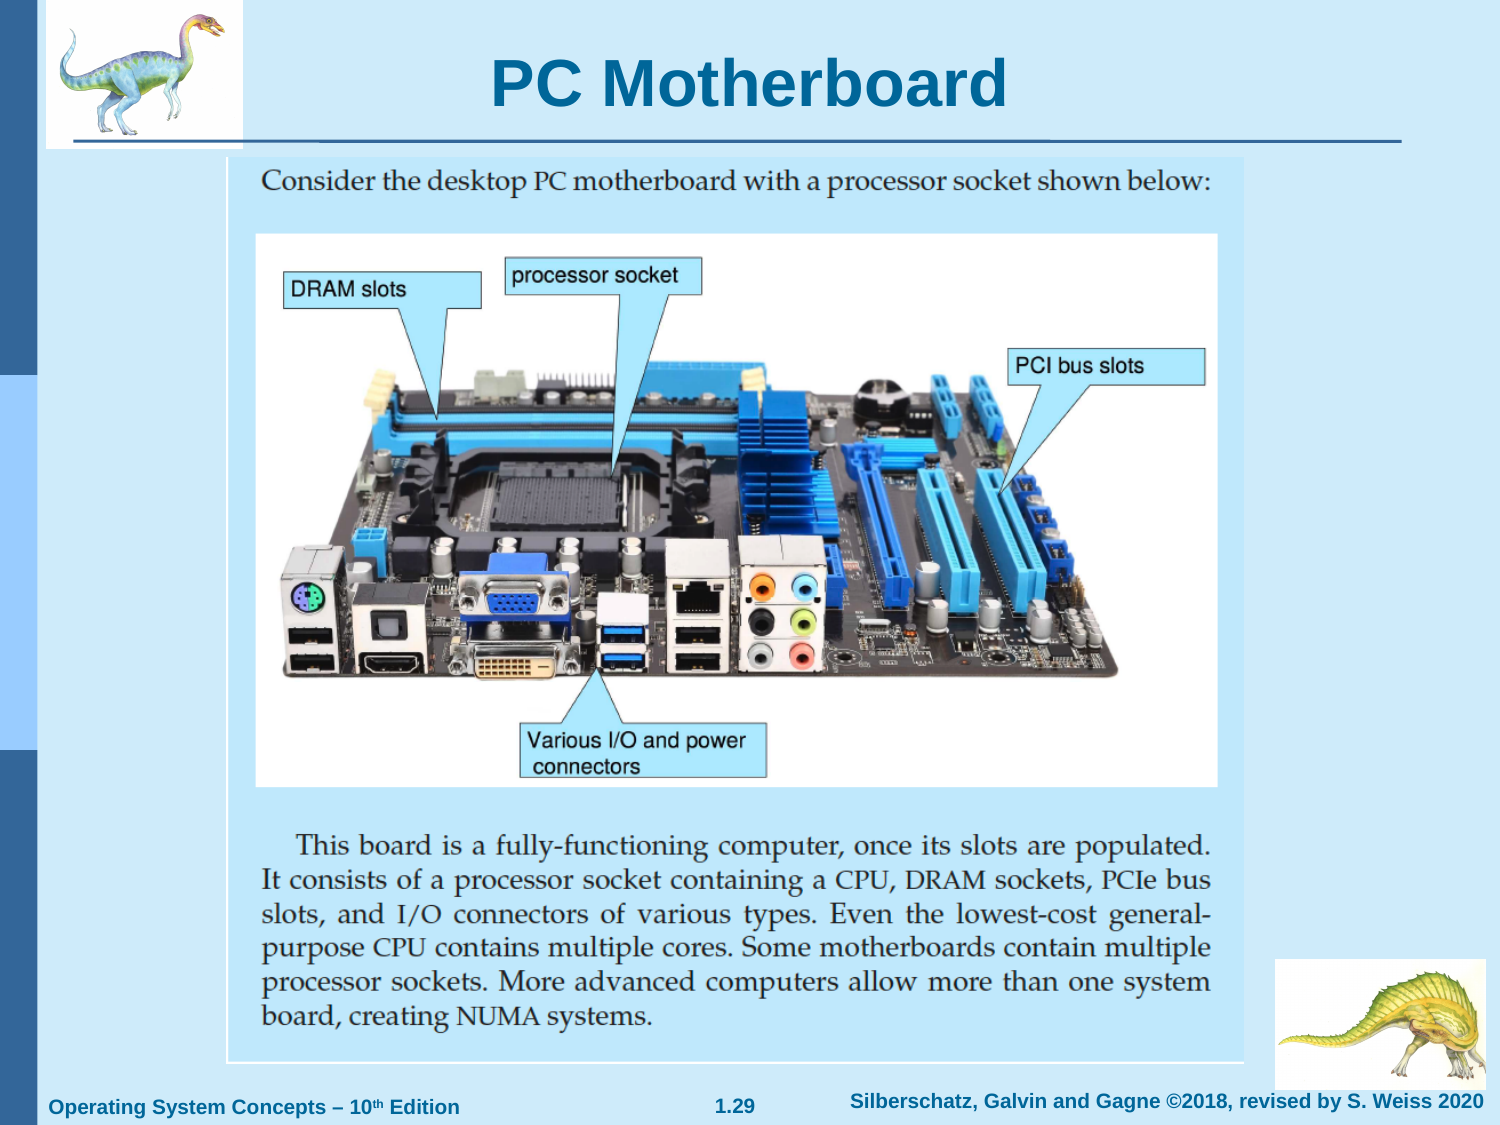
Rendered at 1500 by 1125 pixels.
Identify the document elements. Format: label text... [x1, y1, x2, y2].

picture [226, 157, 1244, 1064]
picture [46, 0, 243, 149]
text_box PC Motherboard [75, 32, 1426, 128]
picture [1275, 959, 1486, 1090]
